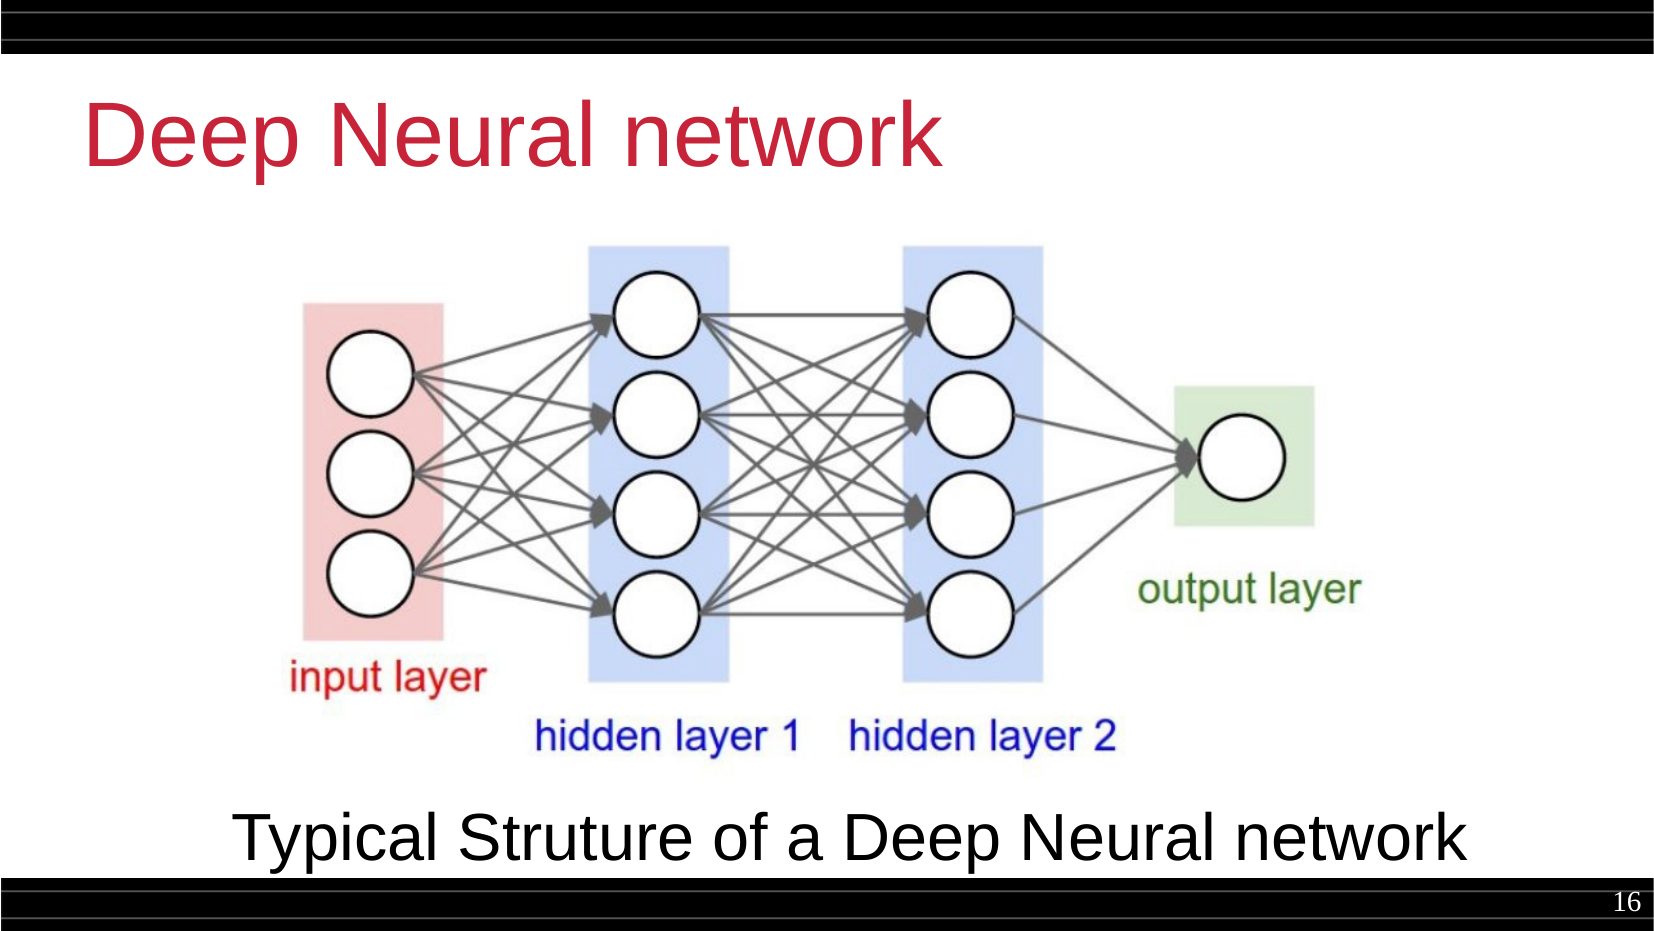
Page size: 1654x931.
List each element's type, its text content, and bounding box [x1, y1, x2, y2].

picture [281, 200, 1406, 780]
list Typical Struture of a Deep Neural network [70, 389, 1560, 876]
picture [1, 878, 1654, 931]
title Deep Neural network [82, 57, 1571, 213]
picture [1, 0, 1654, 54]
